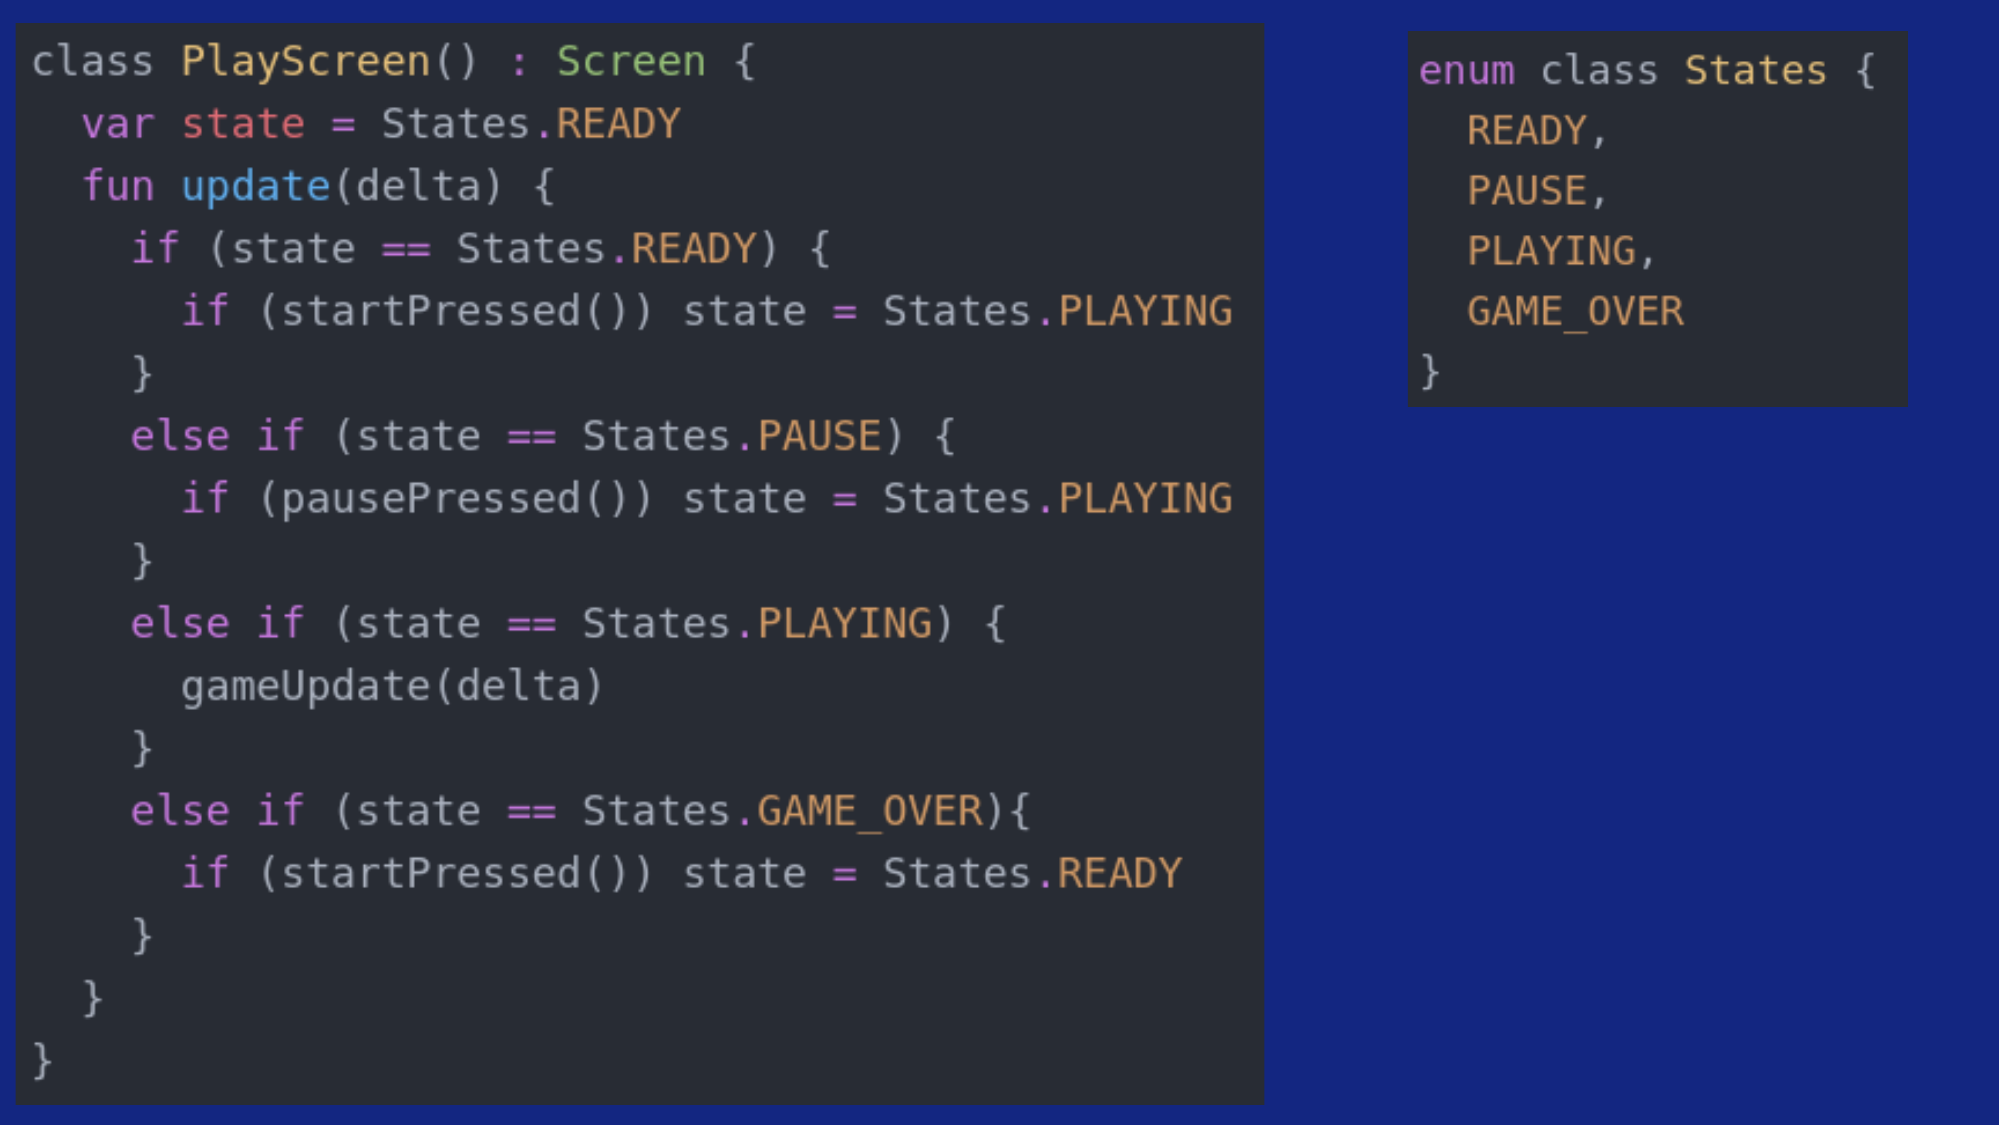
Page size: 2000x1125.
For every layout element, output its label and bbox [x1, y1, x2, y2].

picture [1407, 31, 1908, 407]
picture [15, 23, 1265, 1105]
